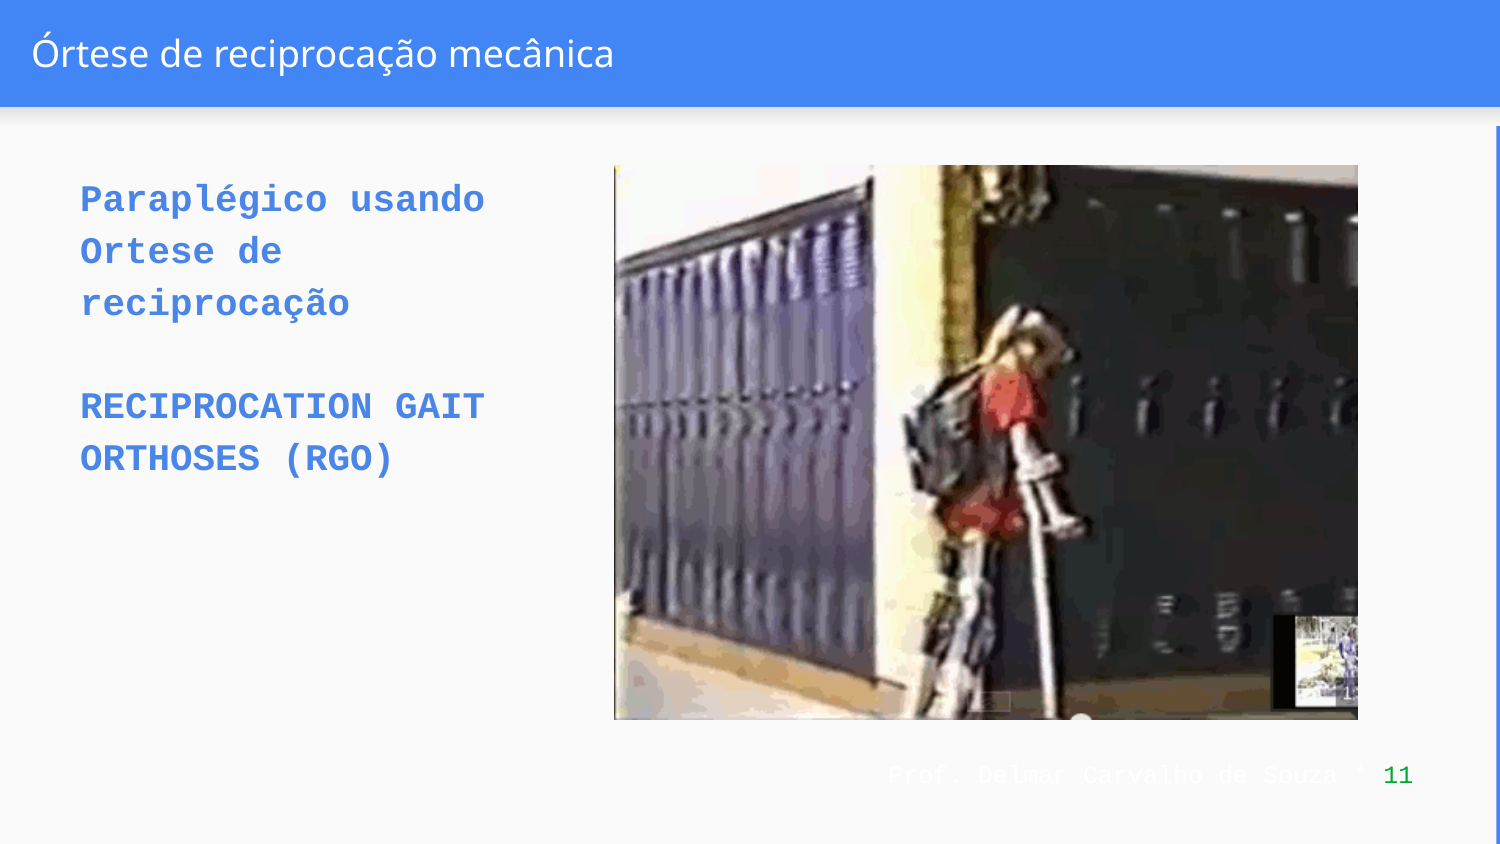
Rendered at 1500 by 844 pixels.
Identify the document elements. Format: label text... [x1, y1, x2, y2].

picture [614, 165, 1358, 721]
text_box Paraplégico usando Ortese de reciprocação RECIPROCATION GAIT ORTHOSES (RGO) [40, 152, 615, 780]
title Órtese de reciprocação mecânica [16, 2, 1464, 102]
